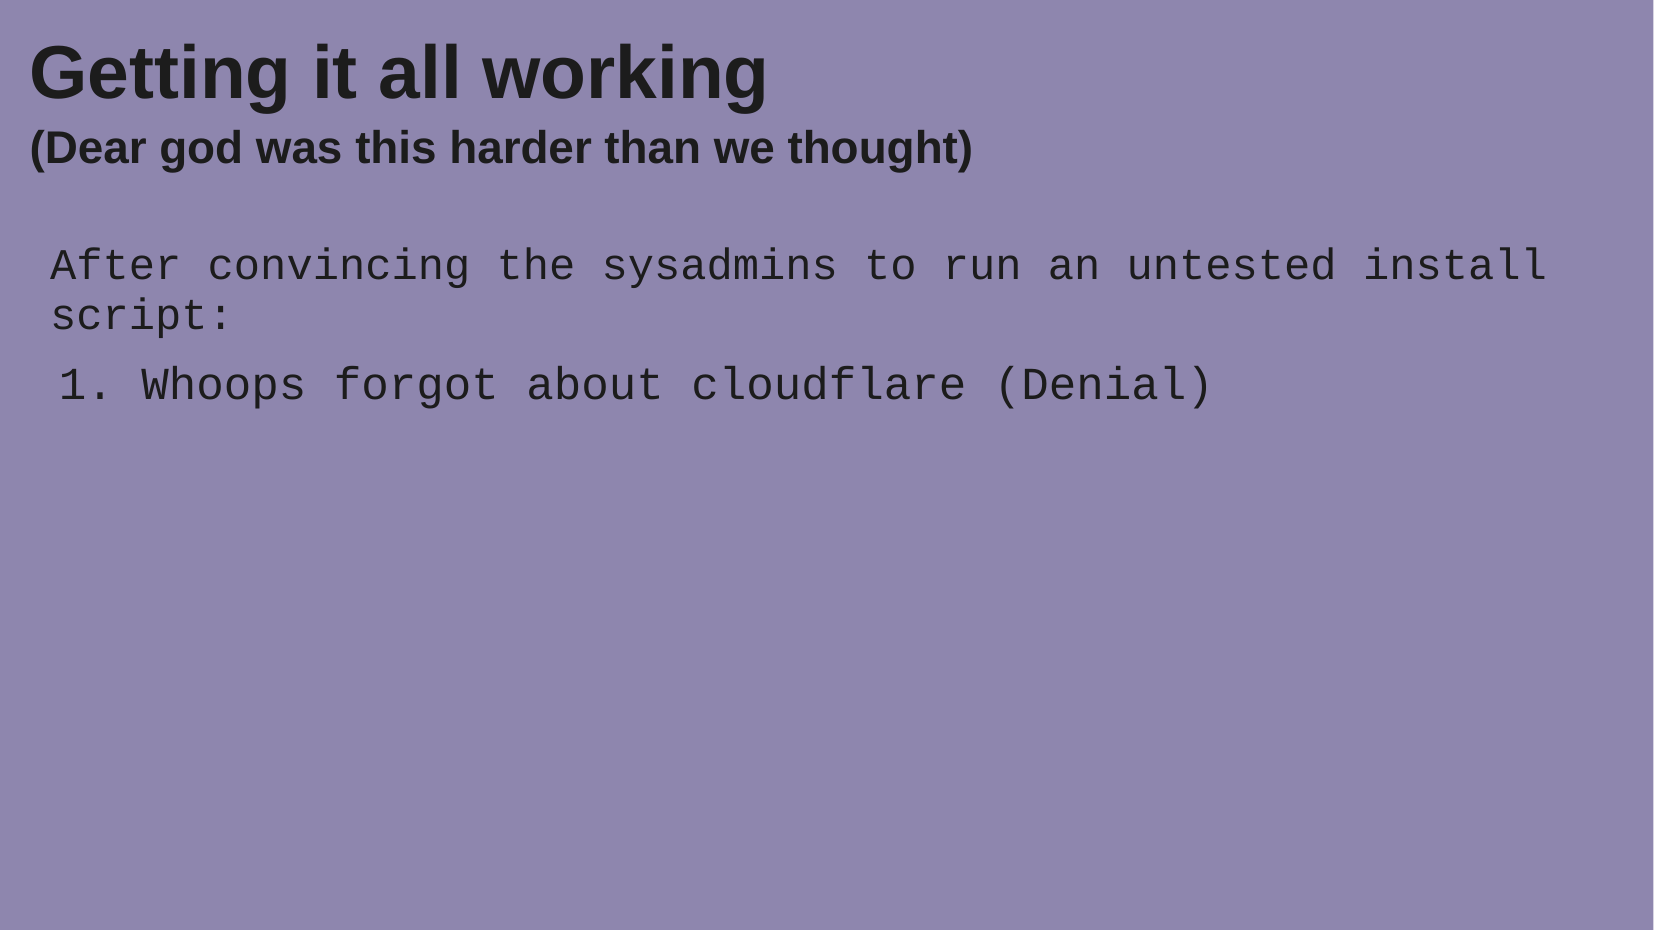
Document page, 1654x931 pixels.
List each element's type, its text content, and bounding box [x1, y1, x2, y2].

title (Dear god was this harder than we thought) [29, 88, 1536, 207]
text_box After convincing the sysadmins to run an untested install script: [0, 236, 1565, 355]
title Getting it all working [29, 11, 1536, 88]
text_box 1. Whoops forgot about cloudflare (Denial) [0, 354, 1536, 857]
